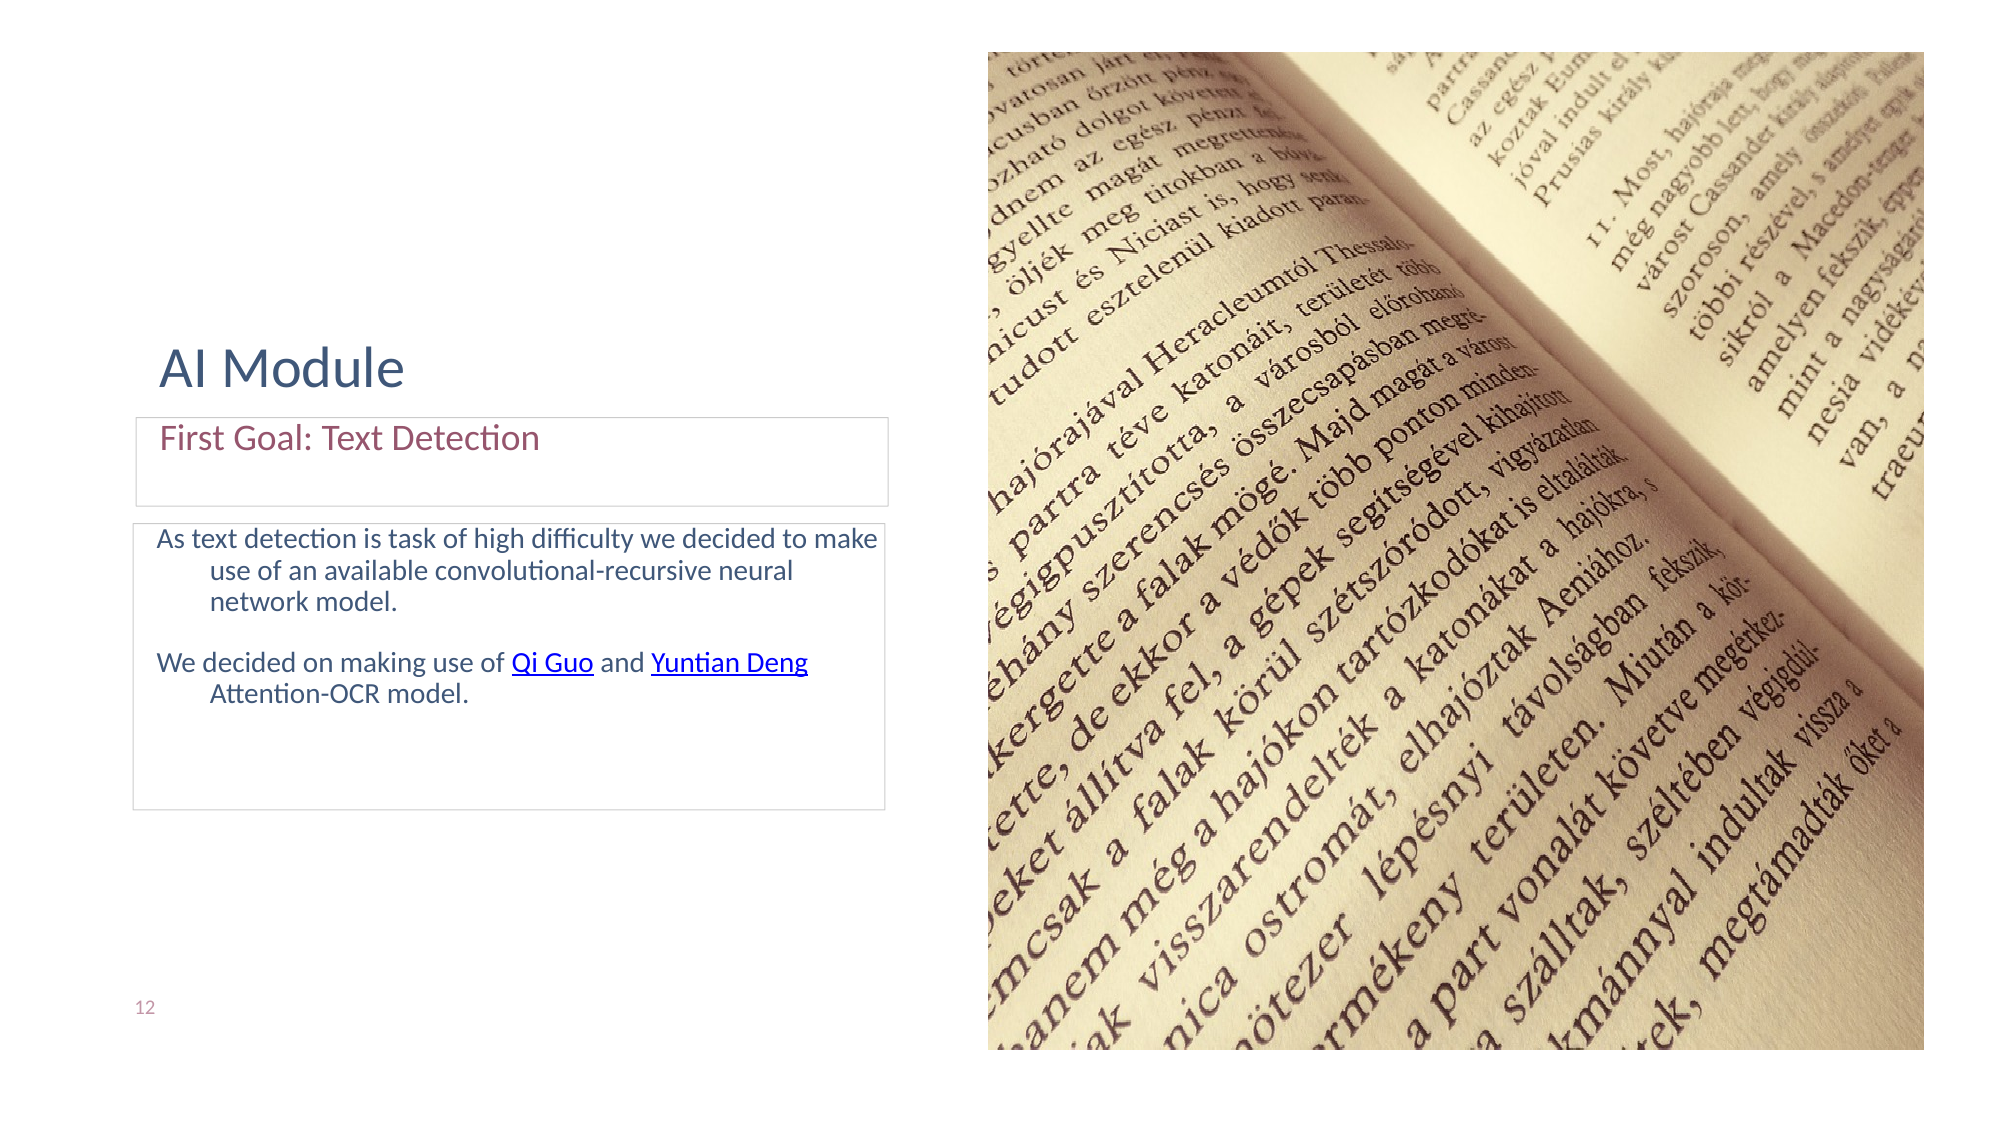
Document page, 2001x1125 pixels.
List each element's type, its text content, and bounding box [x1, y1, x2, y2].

slide_number <number> [105, 993, 170, 1033]
list As text detection is task of high difficulty we decided to make use of an available convolutional-recursive neural network model. We decided on making use of Qi Guo and Yuntian Deng Attention-OCR model. [133, 523, 885, 810]
title AI Module [136, 235, 889, 400]
picture [988, 52, 1924, 1050]
list First Goal: Text Detection [136, 417, 889, 507]
